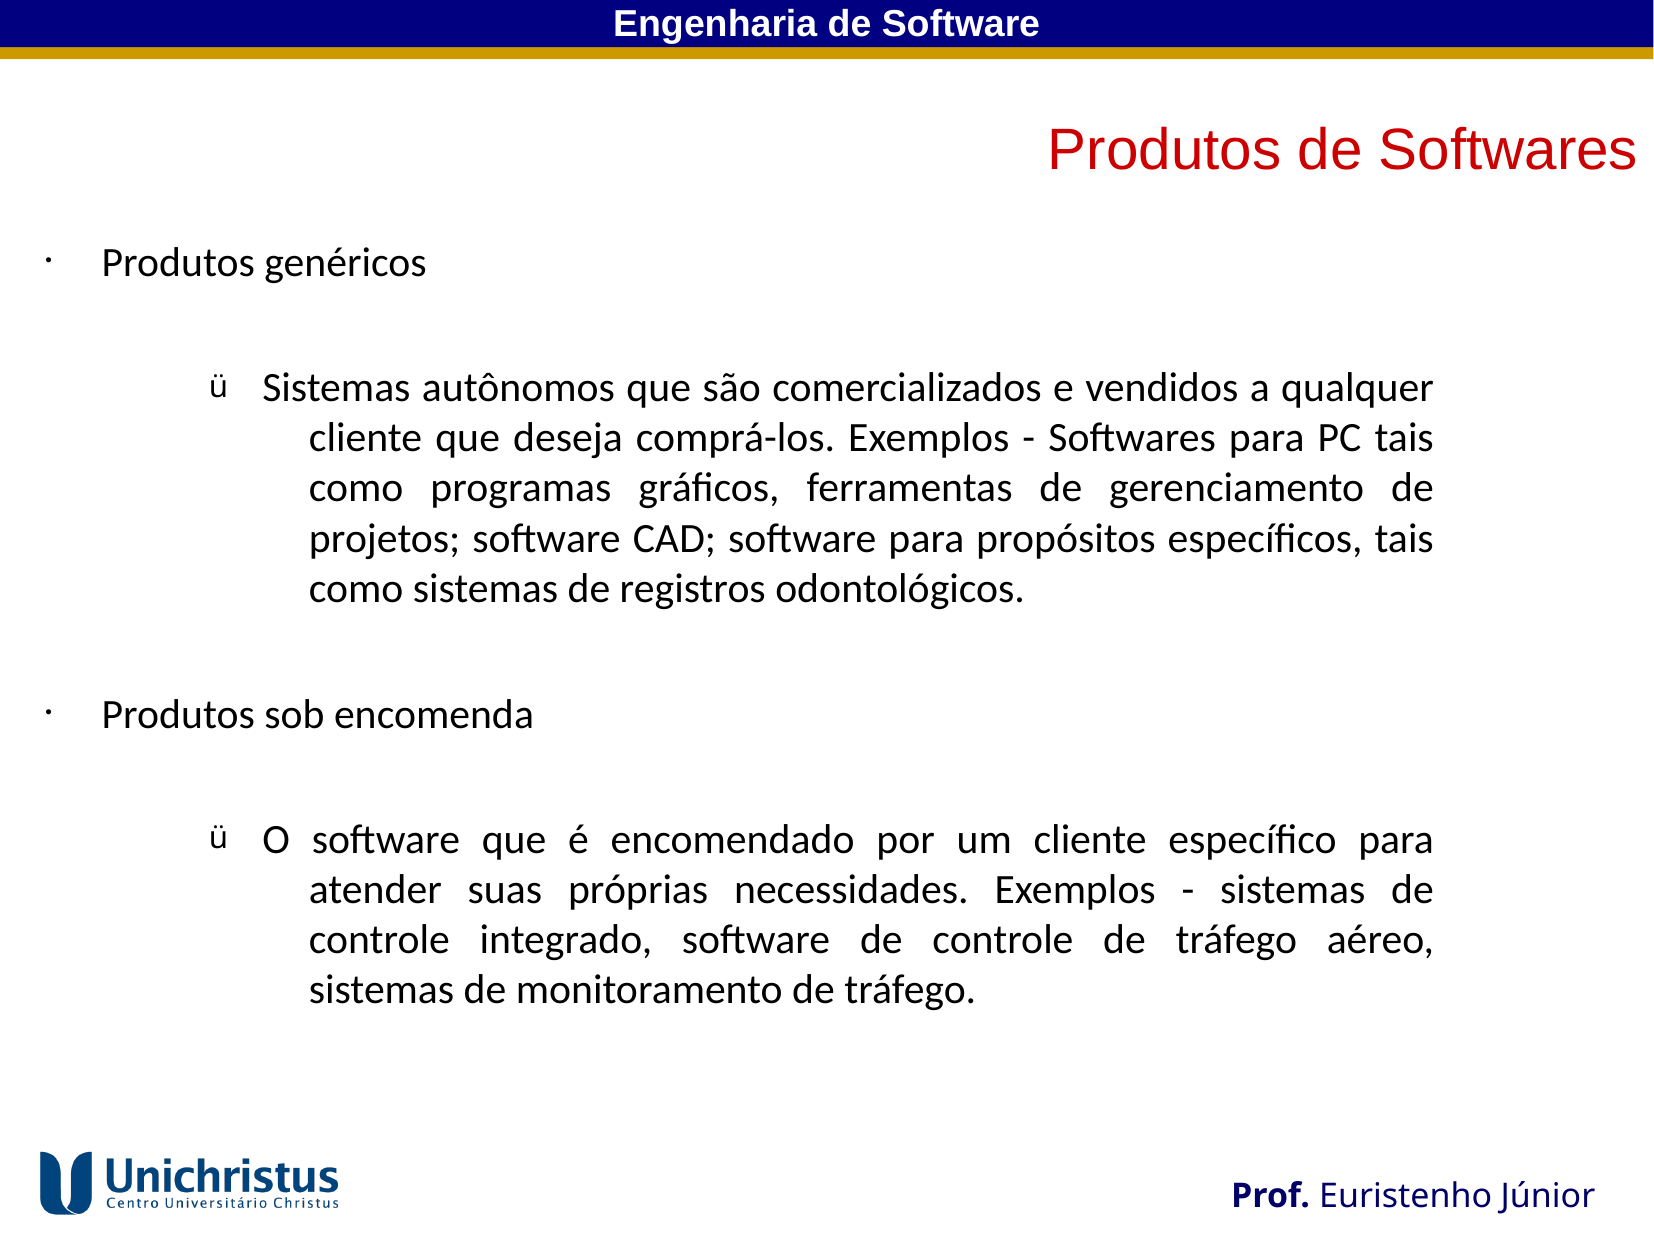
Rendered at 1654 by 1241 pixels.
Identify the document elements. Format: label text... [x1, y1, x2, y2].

text_box Produtos de Softwares [1033, 109, 1654, 189]
text_box Prof. Euristenho Júnior [1216, 1163, 1654, 1224]
text_box Produtos genéricos Sistemas autônomos que são comercializados e vendidos a qualquer cliente que deseja comprá-los. Exemplos - Softwares para PC tais como programas gráficos, ferramentas de gerenciamento de projetos; software CAD; software para propósitos específicos, tais como sistemas de registros odontológicos. Produtos sob encomenda O software que é encomendado por um cliente específico para atender suas próprias necessidades. Exemplos - sistemas de controle integrado, software de controle de tráfego aéreo, sistemas de monitoramento de tráfego. [30, 227, 1450, 1056]
text_box Engenharia de Software [0, 0, 1654, 48]
text_box [0, 48, 1654, 60]
picture [35, 1148, 343, 1217]
